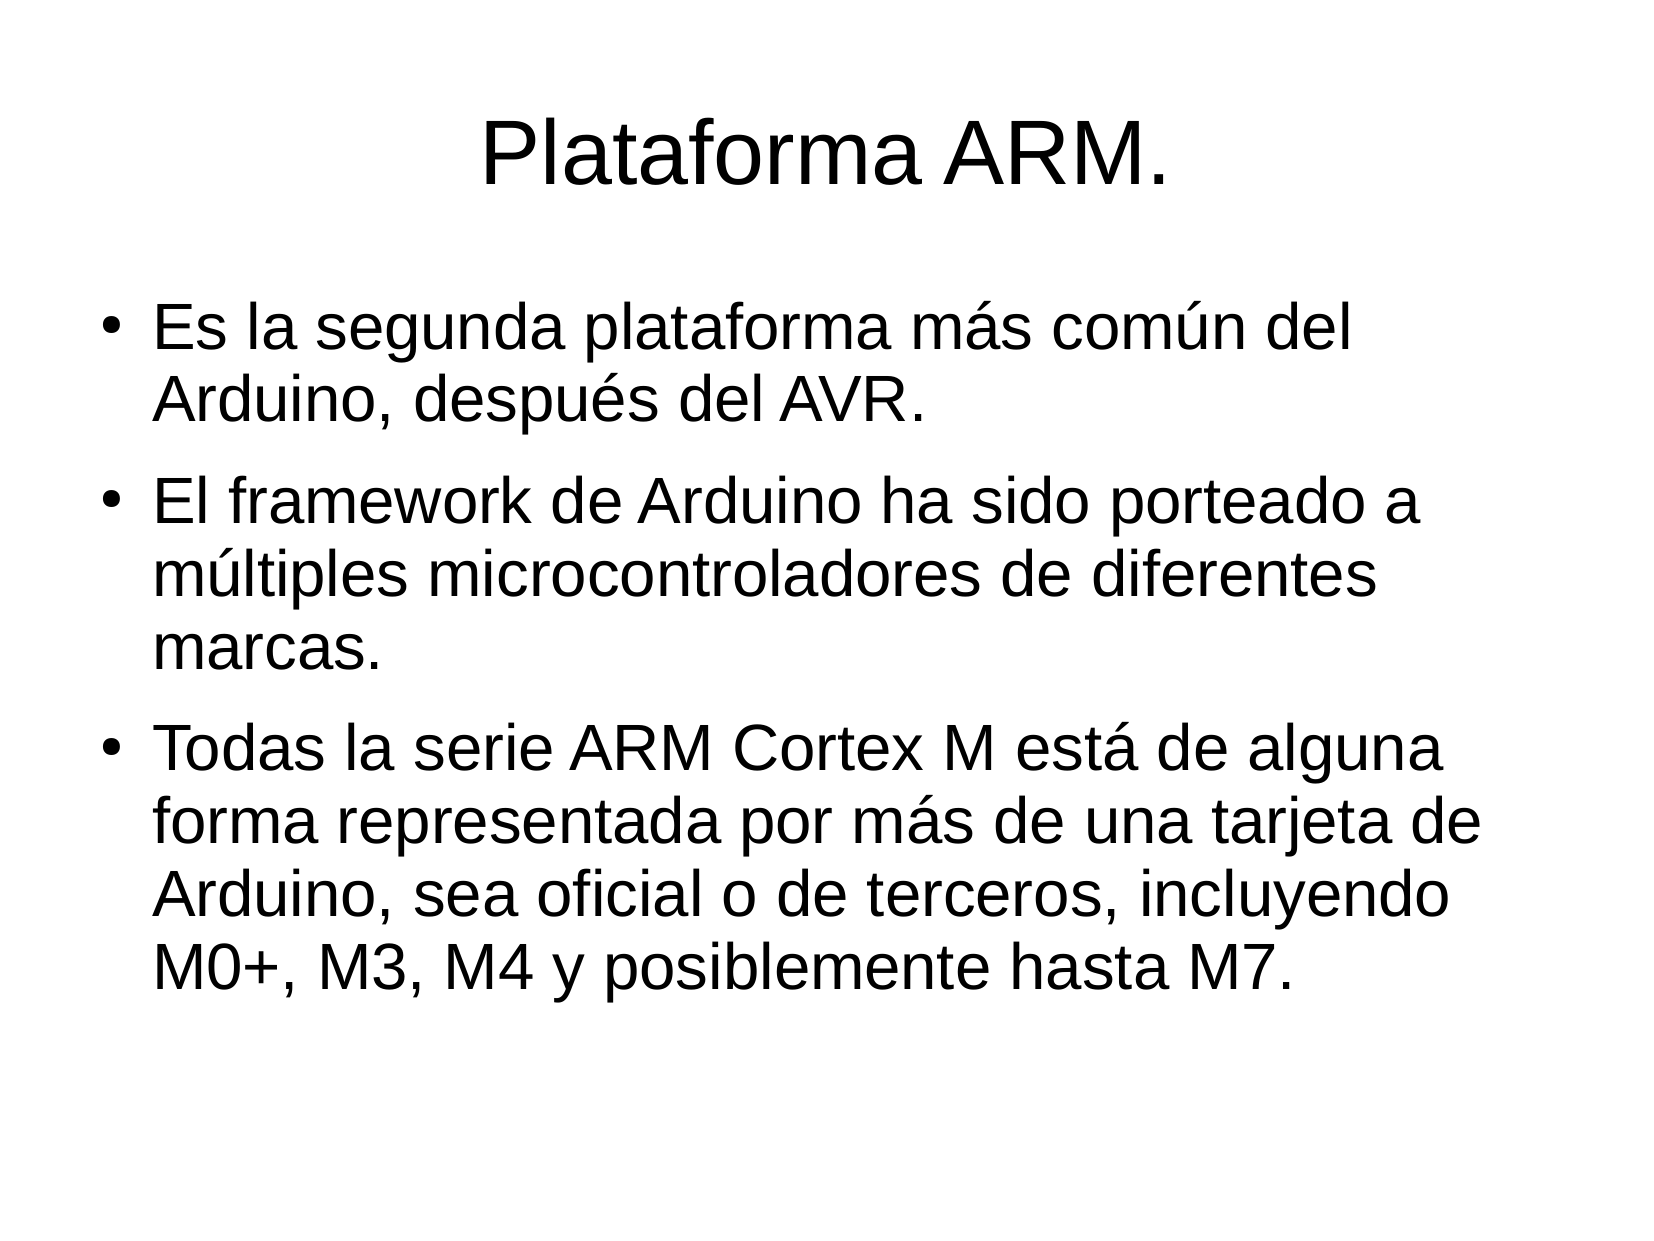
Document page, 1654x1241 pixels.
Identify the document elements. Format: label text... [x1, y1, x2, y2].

list Es la segunda plataforma más común del Arduino, después del AVR. El framework de Arduino ha sido porteado a múltiples microcontroladores de diferentes marcas. Todas la serie ARM Cortex M está de alguna forma representada por más de una tarjeta de Arduino, sea oficial o de terceros, incluyendo M0+, M3, M4 y posiblemente hasta M7. [82, 290, 1571, 1010]
title Plataforma ARM. [82, 49, 1571, 257]
